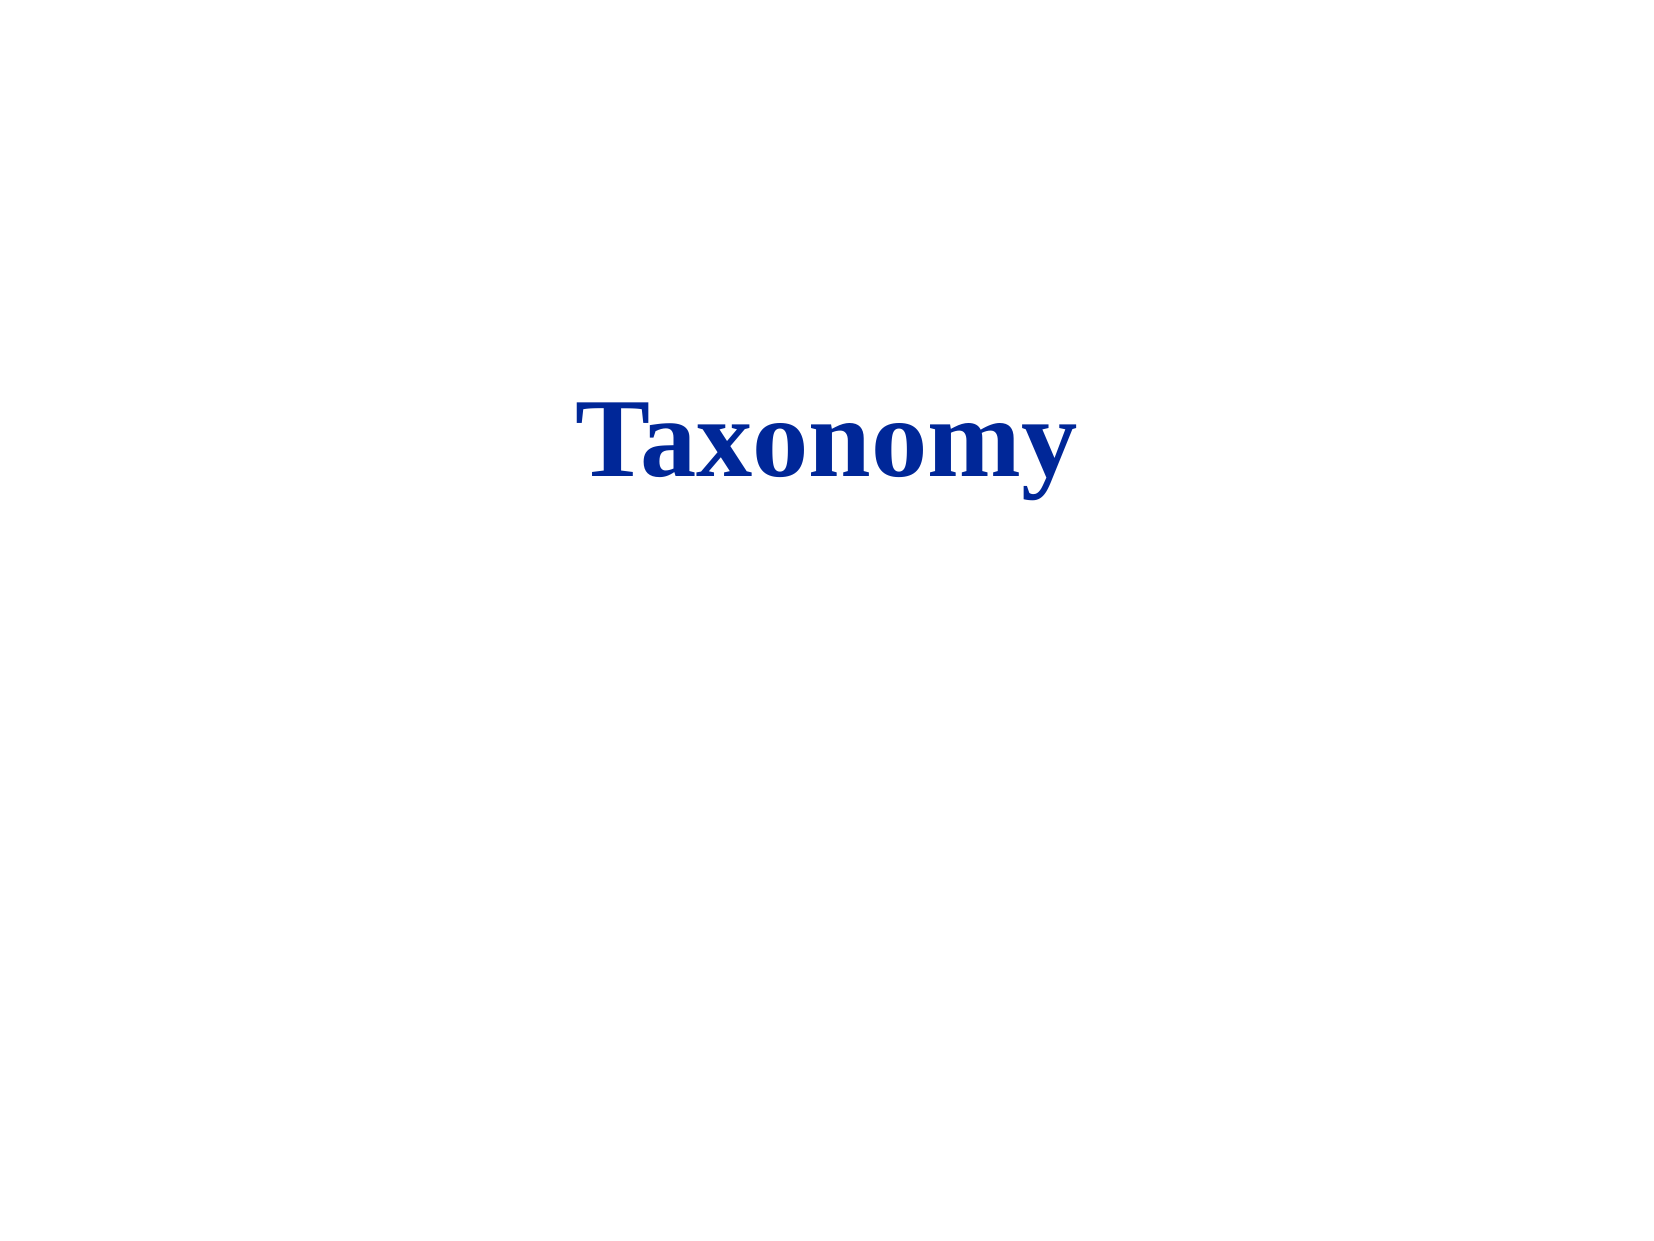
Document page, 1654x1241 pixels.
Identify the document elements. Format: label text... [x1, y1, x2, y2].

title Taxonomy [82, 315, 1571, 563]
